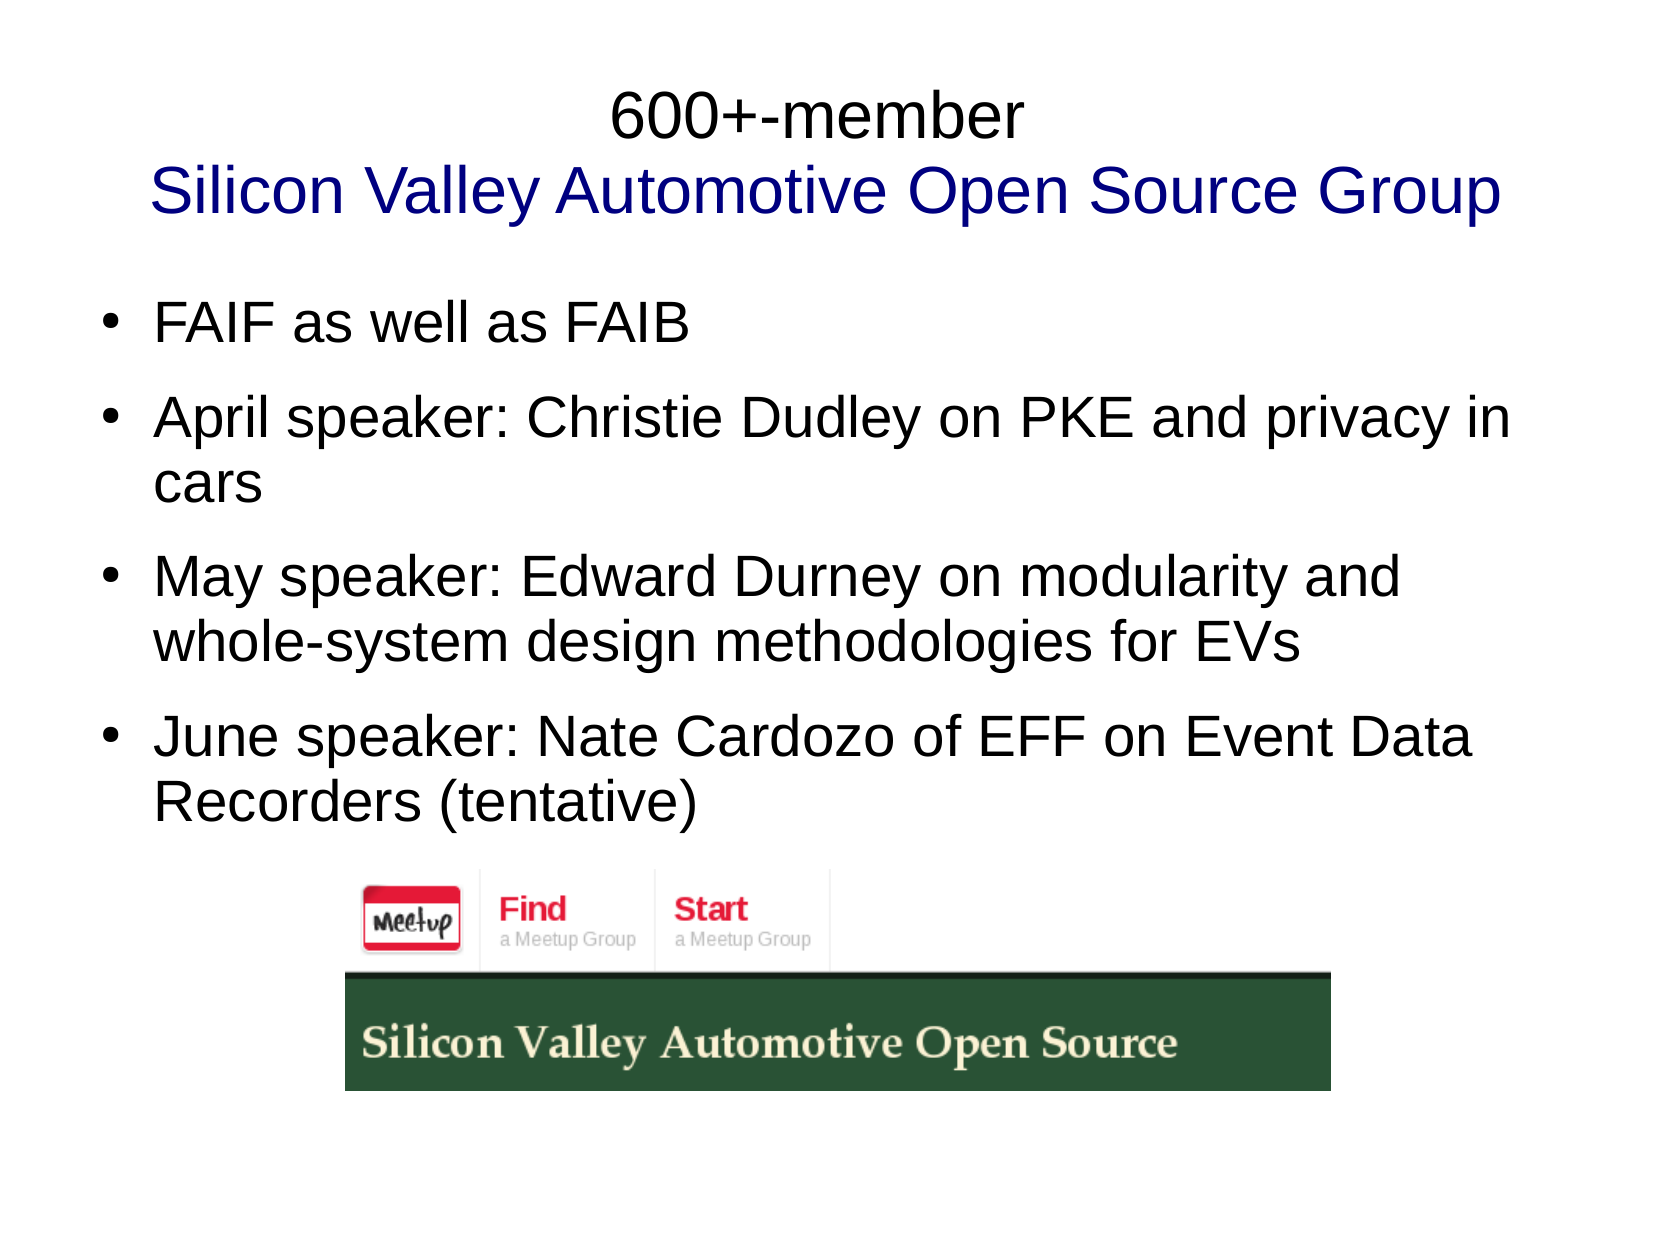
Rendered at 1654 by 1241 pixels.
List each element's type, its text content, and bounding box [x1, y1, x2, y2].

title 600+-member Silicon Valley Automotive Open Source Group [82, 49, 1571, 257]
picture [345, 869, 1331, 1091]
list FAIF as well as FAIB April speaker: Christie Dudley on PKE and privacy in cars May speaker: Edward Durney on modularity and whole-system design methodologies for EVs June speaker: Nate Cardozo of EFF on Event Data Recorders (tentative) [82, 290, 1538, 1010]
